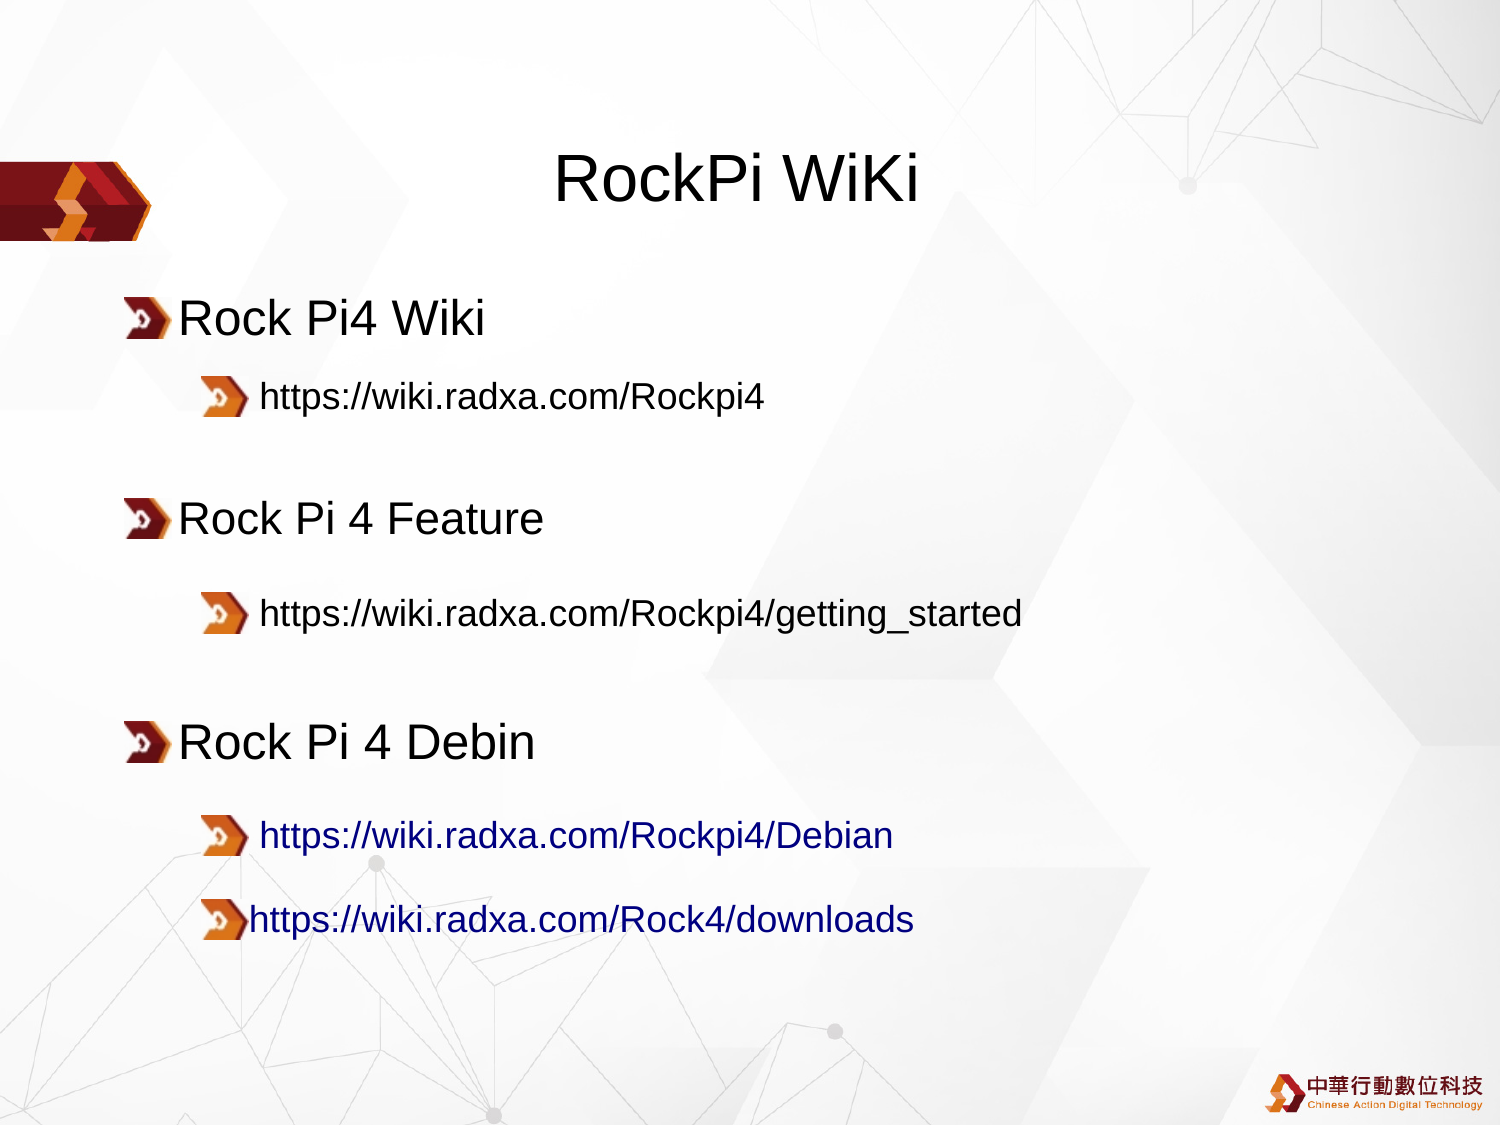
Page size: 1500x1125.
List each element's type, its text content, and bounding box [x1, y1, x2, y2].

picture [0, 0, 1500, 1125]
list Rock Pi4 Wiki https://wiki.radxa.com/Rockpi4 Rock Pi 4 Feature https://wiki.radxa.com/Rockpi4/getting_started Rock Pi 4 Debin https://wiki.radxa.com/Rockpi4/Debian https://wiki.radxa.com/Rock4/downloads [107, 290, 1425, 943]
title RockPi WiKi [107, 101, 1367, 255]
